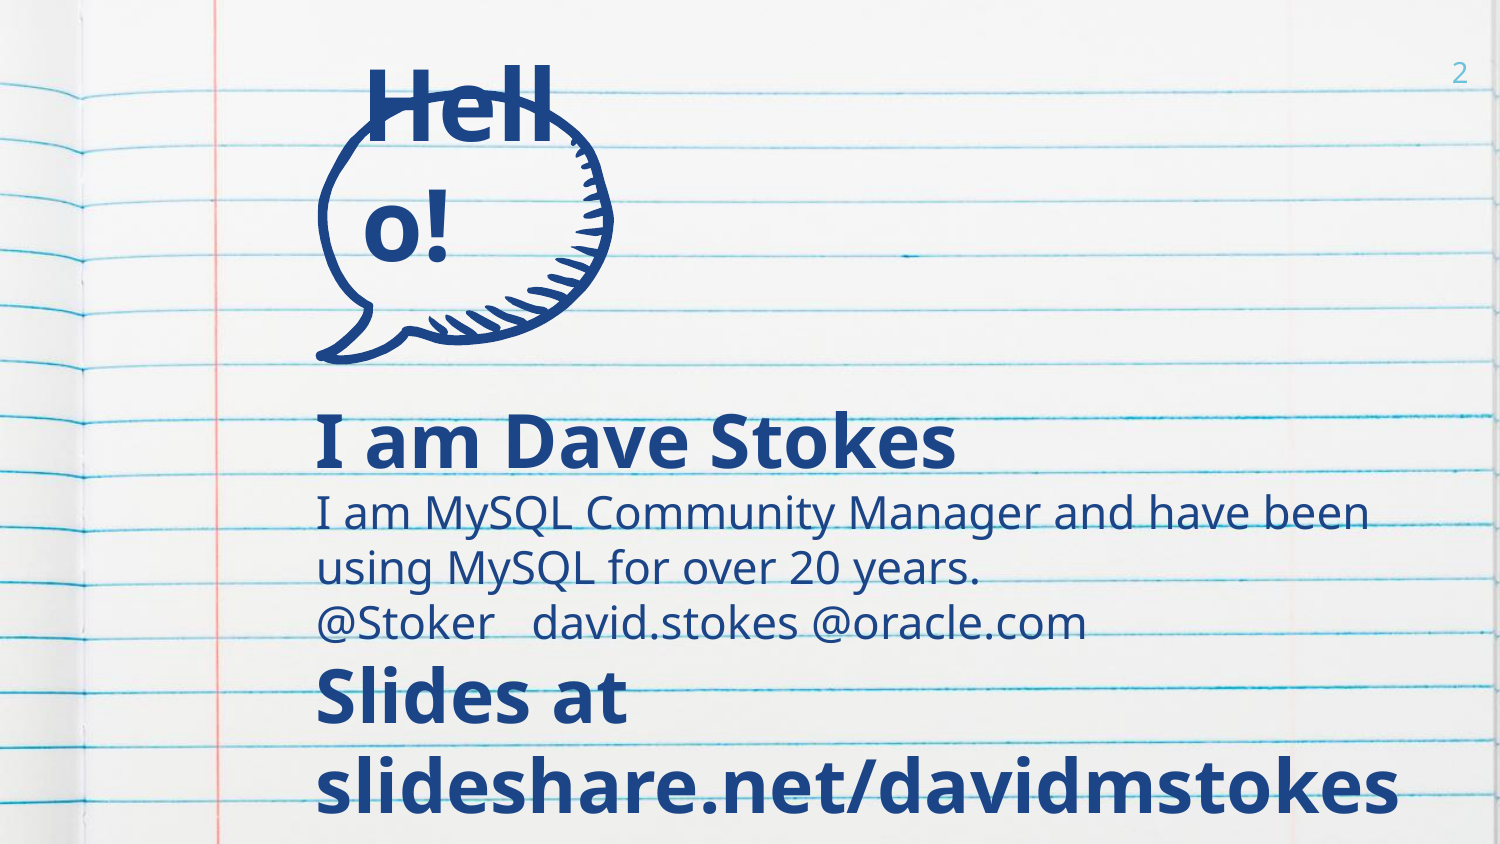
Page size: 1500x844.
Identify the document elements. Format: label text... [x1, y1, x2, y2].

picture [627, 630, 640, 636]
picture [538, 630, 551, 636]
subtitle I am Dave Stokes I am MySQL Community Manager and have been using MySQL for over 20 years. @Stoker david.stokes @oracle.com Slides at slideshare.net/davidmstokes and github.com/davidmstokes/tutorials [315, 394, 1500, 630]
title Hello! [361, 168, 594, 282]
picture [405, 630, 419, 636]
slide_number 1 [1378, 41, 1469, 107]
picture [859, 630, 873, 636]
picture [903, 630, 915, 636]
picture [0, 0, 1500, 844]
picture [565, 630, 577, 636]
picture [1024, 630, 1038, 636]
picture [706, 630, 720, 636]
text_box [315, 89, 614, 365]
